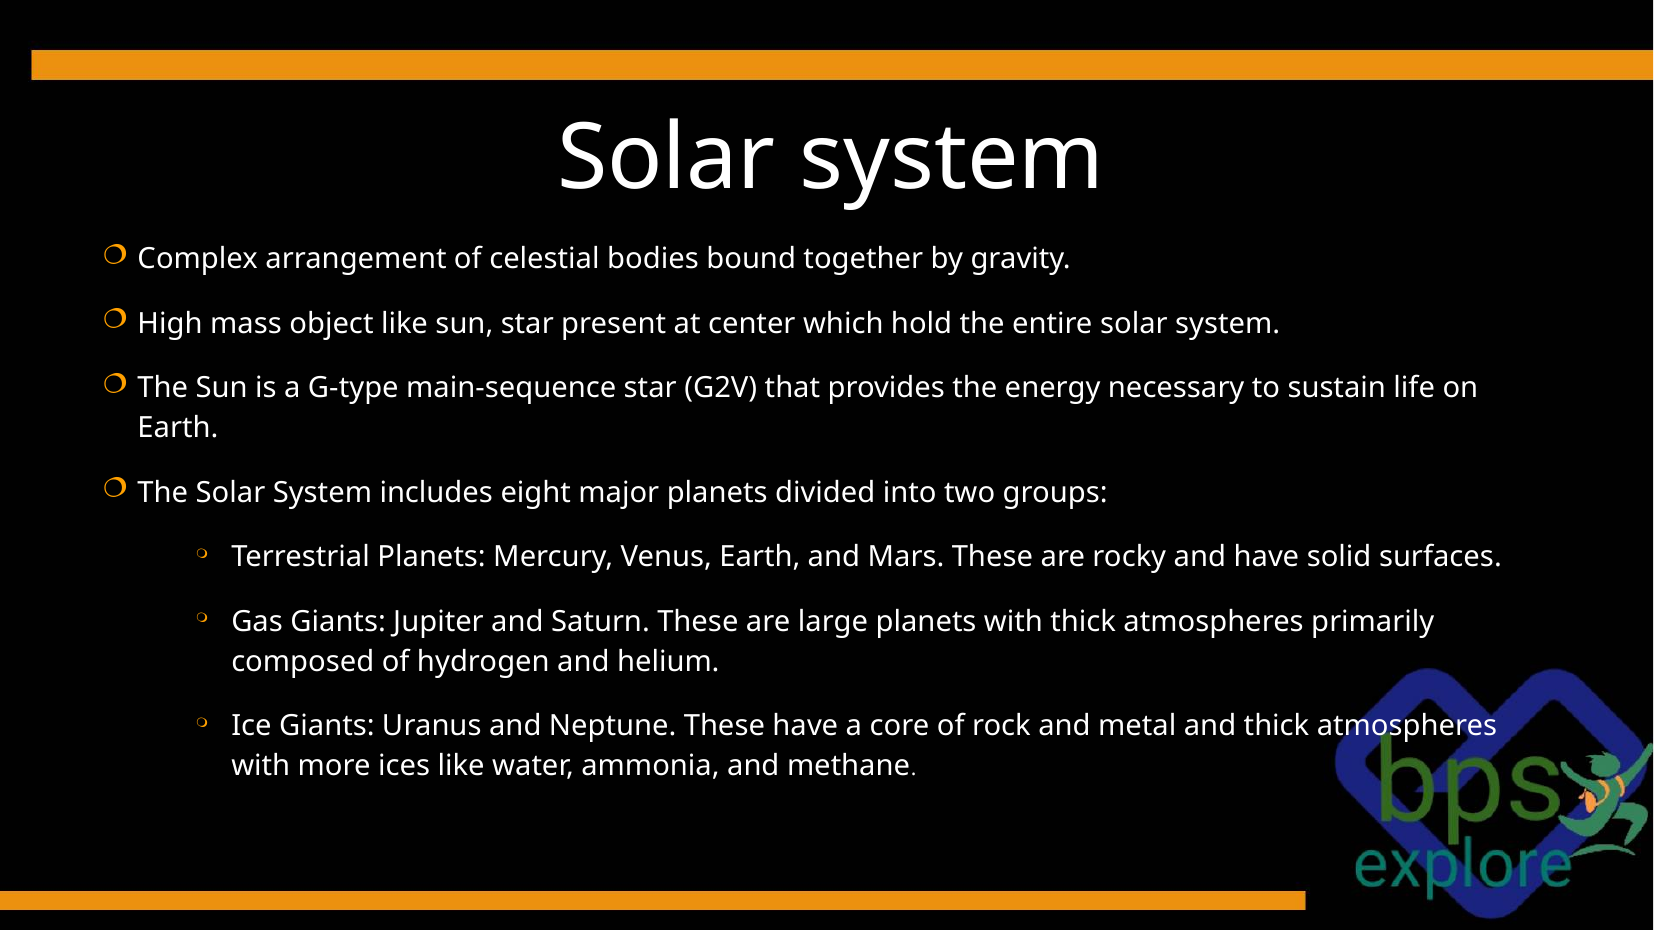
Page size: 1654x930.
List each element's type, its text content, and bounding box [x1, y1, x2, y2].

text_box Complex arrangement of celestial bodies bound together by gravity. High mass object like sun, star present at center which hold the entire solar system. The Sun is a G-type main-sequence star (G2V) that provides the energy necessary to sustain life on Earth. The Solar System includes eight major planets divided into two groups: Terrestrial Planets: Mercury, Venus, Earth, and Mars. These are rocky and have solid surfaces. Gas Giants: Jupiter and Saturn. These are large planets with thick atmospheres primarily composed of hydrogen and helium. Ice Giants: Uranus and Neptune. These have a core of rock and metal and thick atmospheres with more ices like water, ammonia, and methane. [87, 230, 1538, 921]
picture [0, 0, 1654, 930]
title Solar system [87, 75, 1576, 231]
